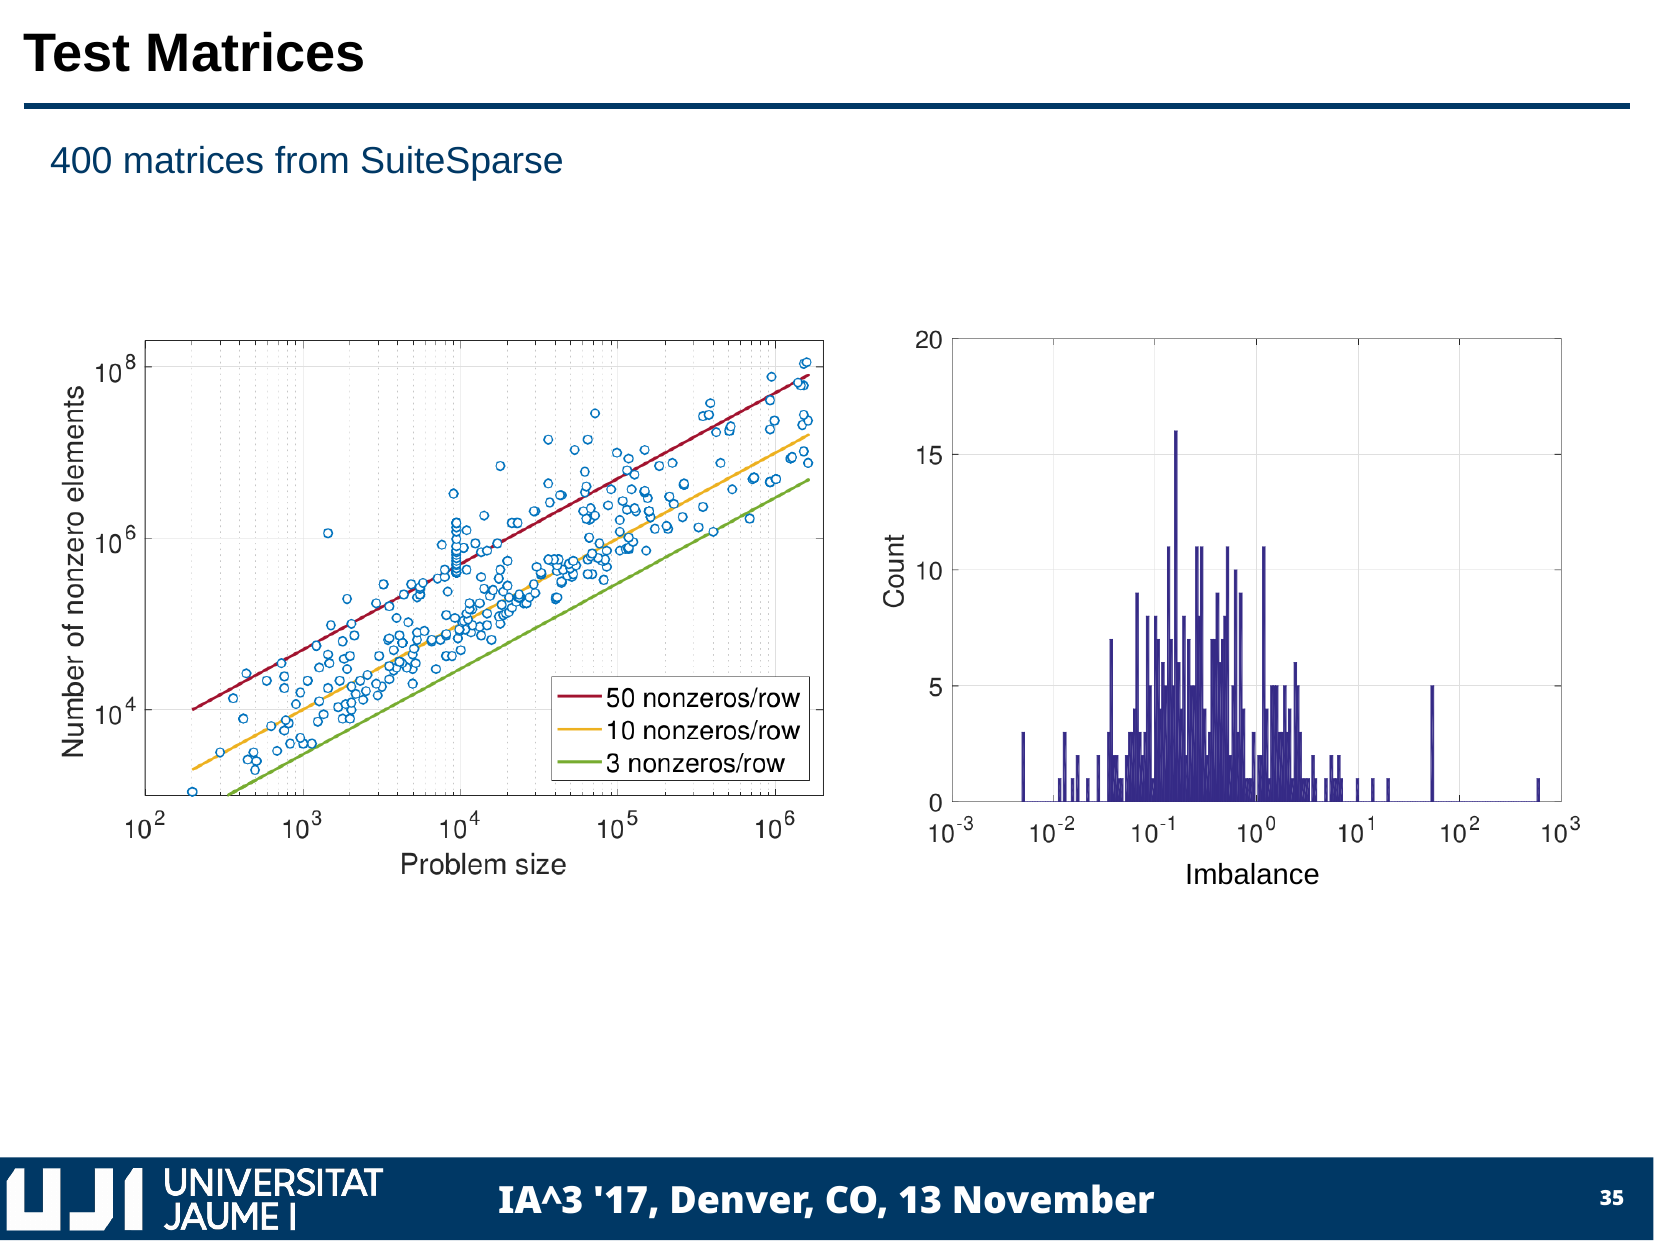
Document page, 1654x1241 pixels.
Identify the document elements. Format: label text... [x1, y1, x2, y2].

title Test Matrices [23, 0, 1630, 107]
picture [50, 318, 851, 887]
picture [0, 1158, 390, 1241]
text_box 400 matrices from SuiteSparse [35, 132, 580, 190]
text_box Imbalance [1170, 850, 1371, 908]
picture [874, 312, 1584, 851]
